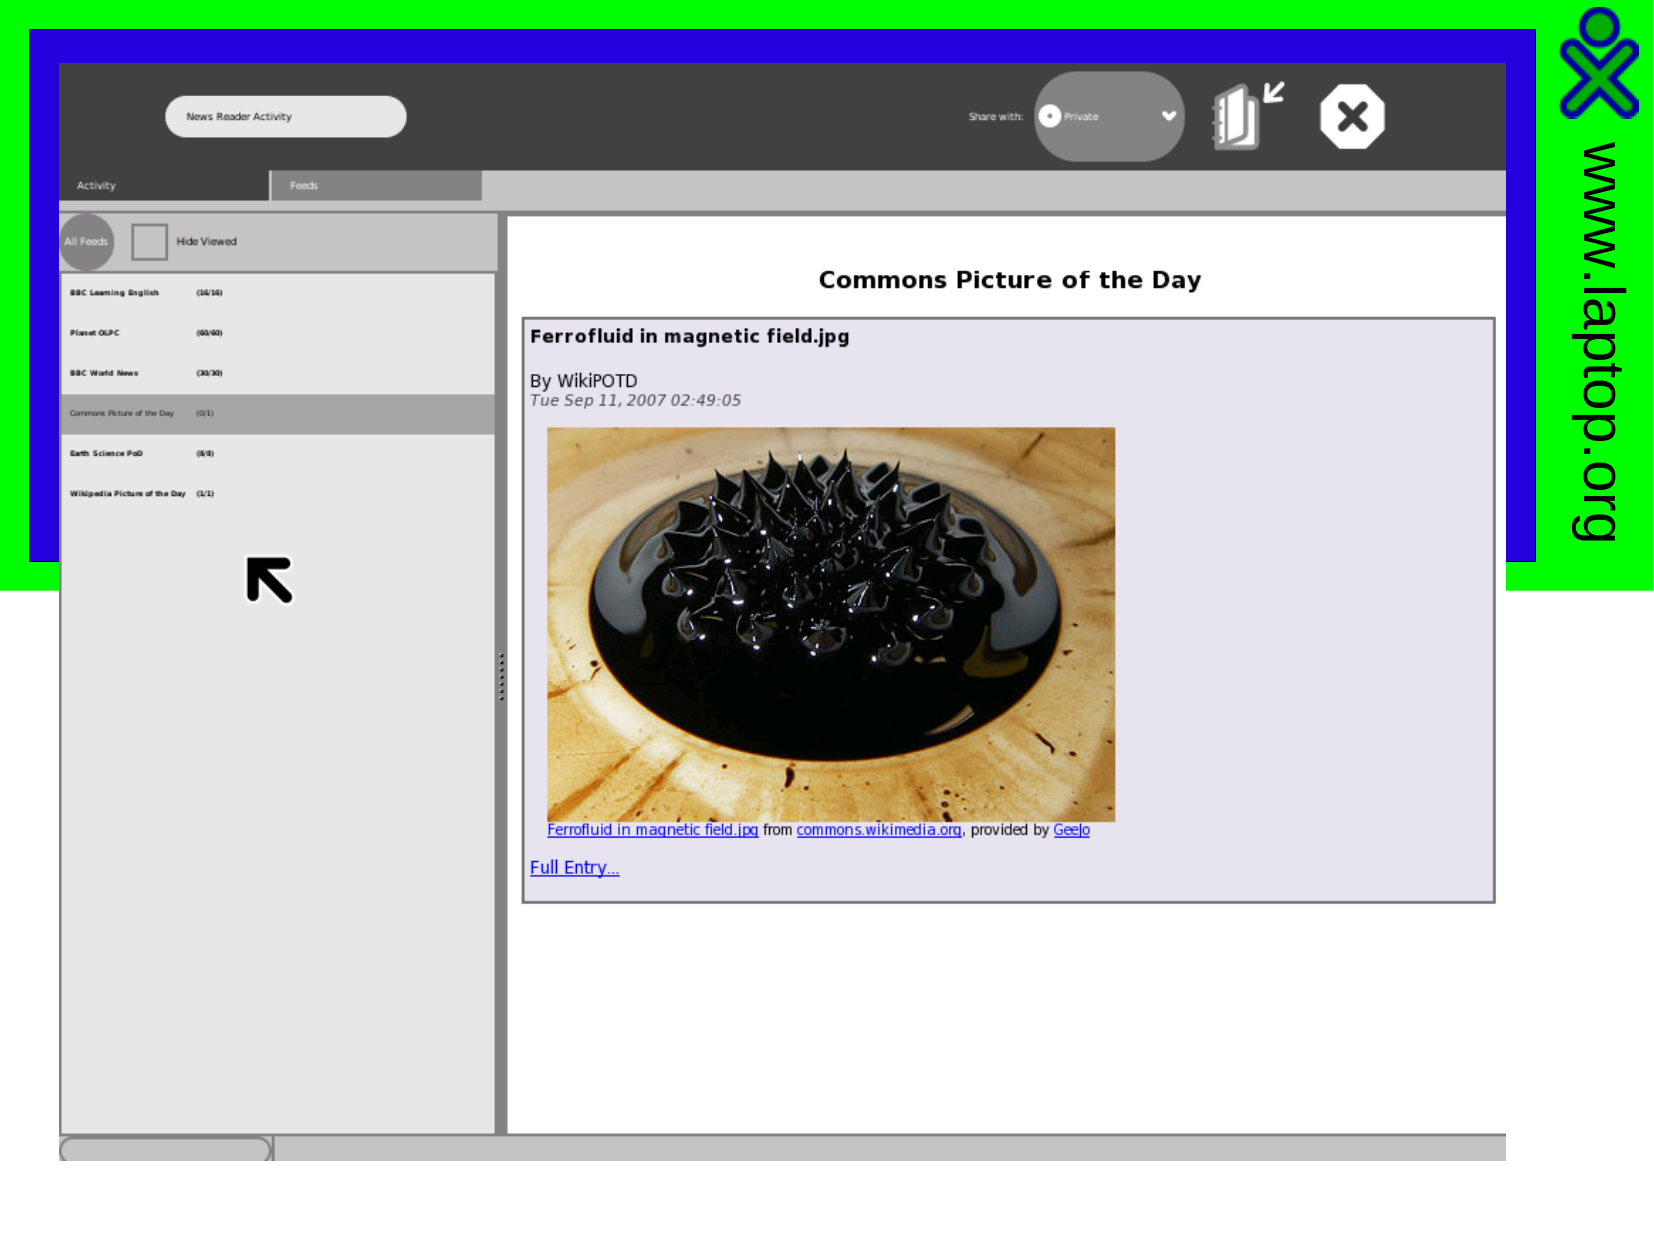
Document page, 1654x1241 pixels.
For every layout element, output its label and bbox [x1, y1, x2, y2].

picture [1559, 7, 1639, 119]
picture [59, 63, 1506, 1161]
